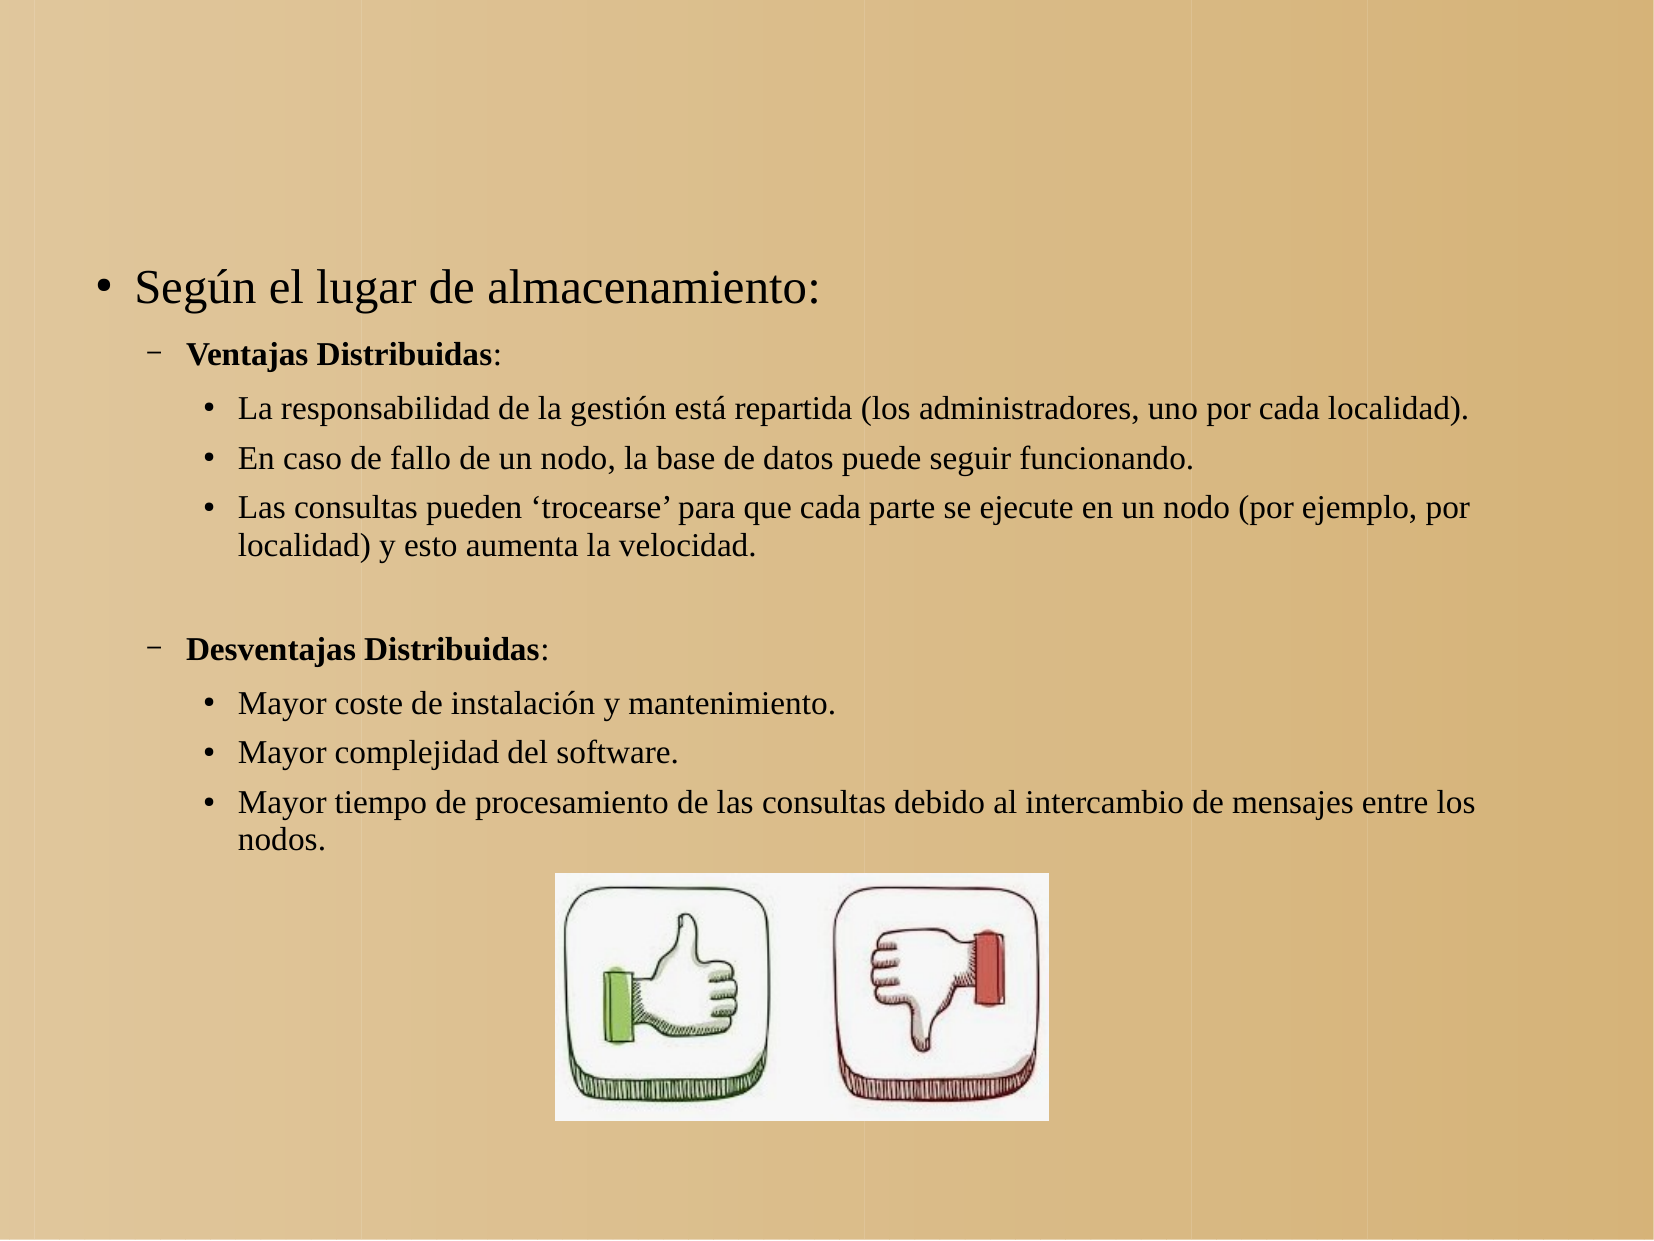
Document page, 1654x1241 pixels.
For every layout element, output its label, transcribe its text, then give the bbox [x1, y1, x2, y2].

picture [555, 873, 1049, 1121]
list Según el lugar de almacenamiento: Ventajas Distribuidas: La responsabilidad de la gestión está repartida (los administradores, uno por cada localidad). En caso de fallo de un nodo, la base de datos puede seguir funcionando. Las consultas pueden ‘trocearse’ para que cada parte se ejecute en un nodo (por ejemplo, por localidad) y esto aumenta la velocidad. Desventajas Distribuidas: Mayor coste de instalación y mantenimiento. Mayor complejidad del software. Mayor tiempo de procesamiento de las consultas debido al intercambio de mensajes entre los nodos. [82, 259, 1571, 863]
